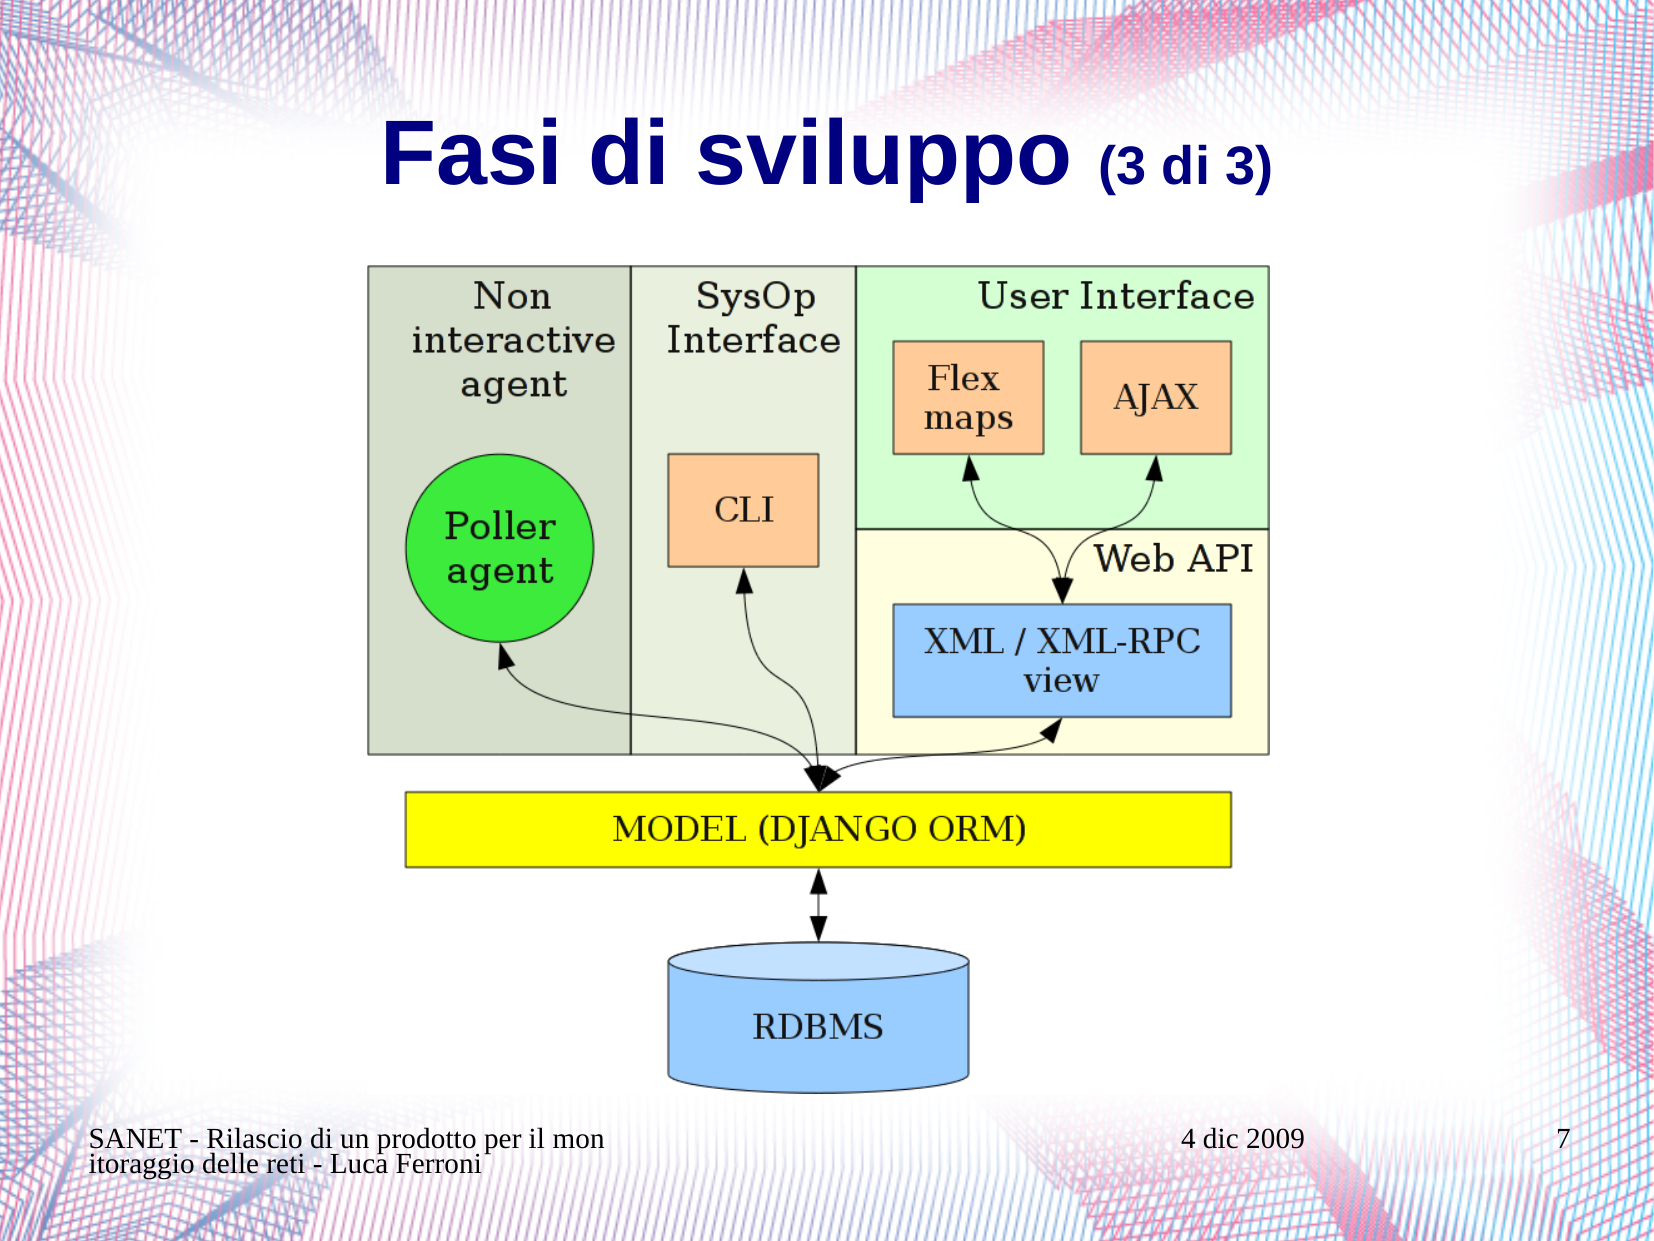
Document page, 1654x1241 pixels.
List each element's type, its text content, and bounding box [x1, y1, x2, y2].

title Fasi di sviluppo (3 di 3) [82, 49, 1571, 257]
picture [0, 0, 1654, 1241]
